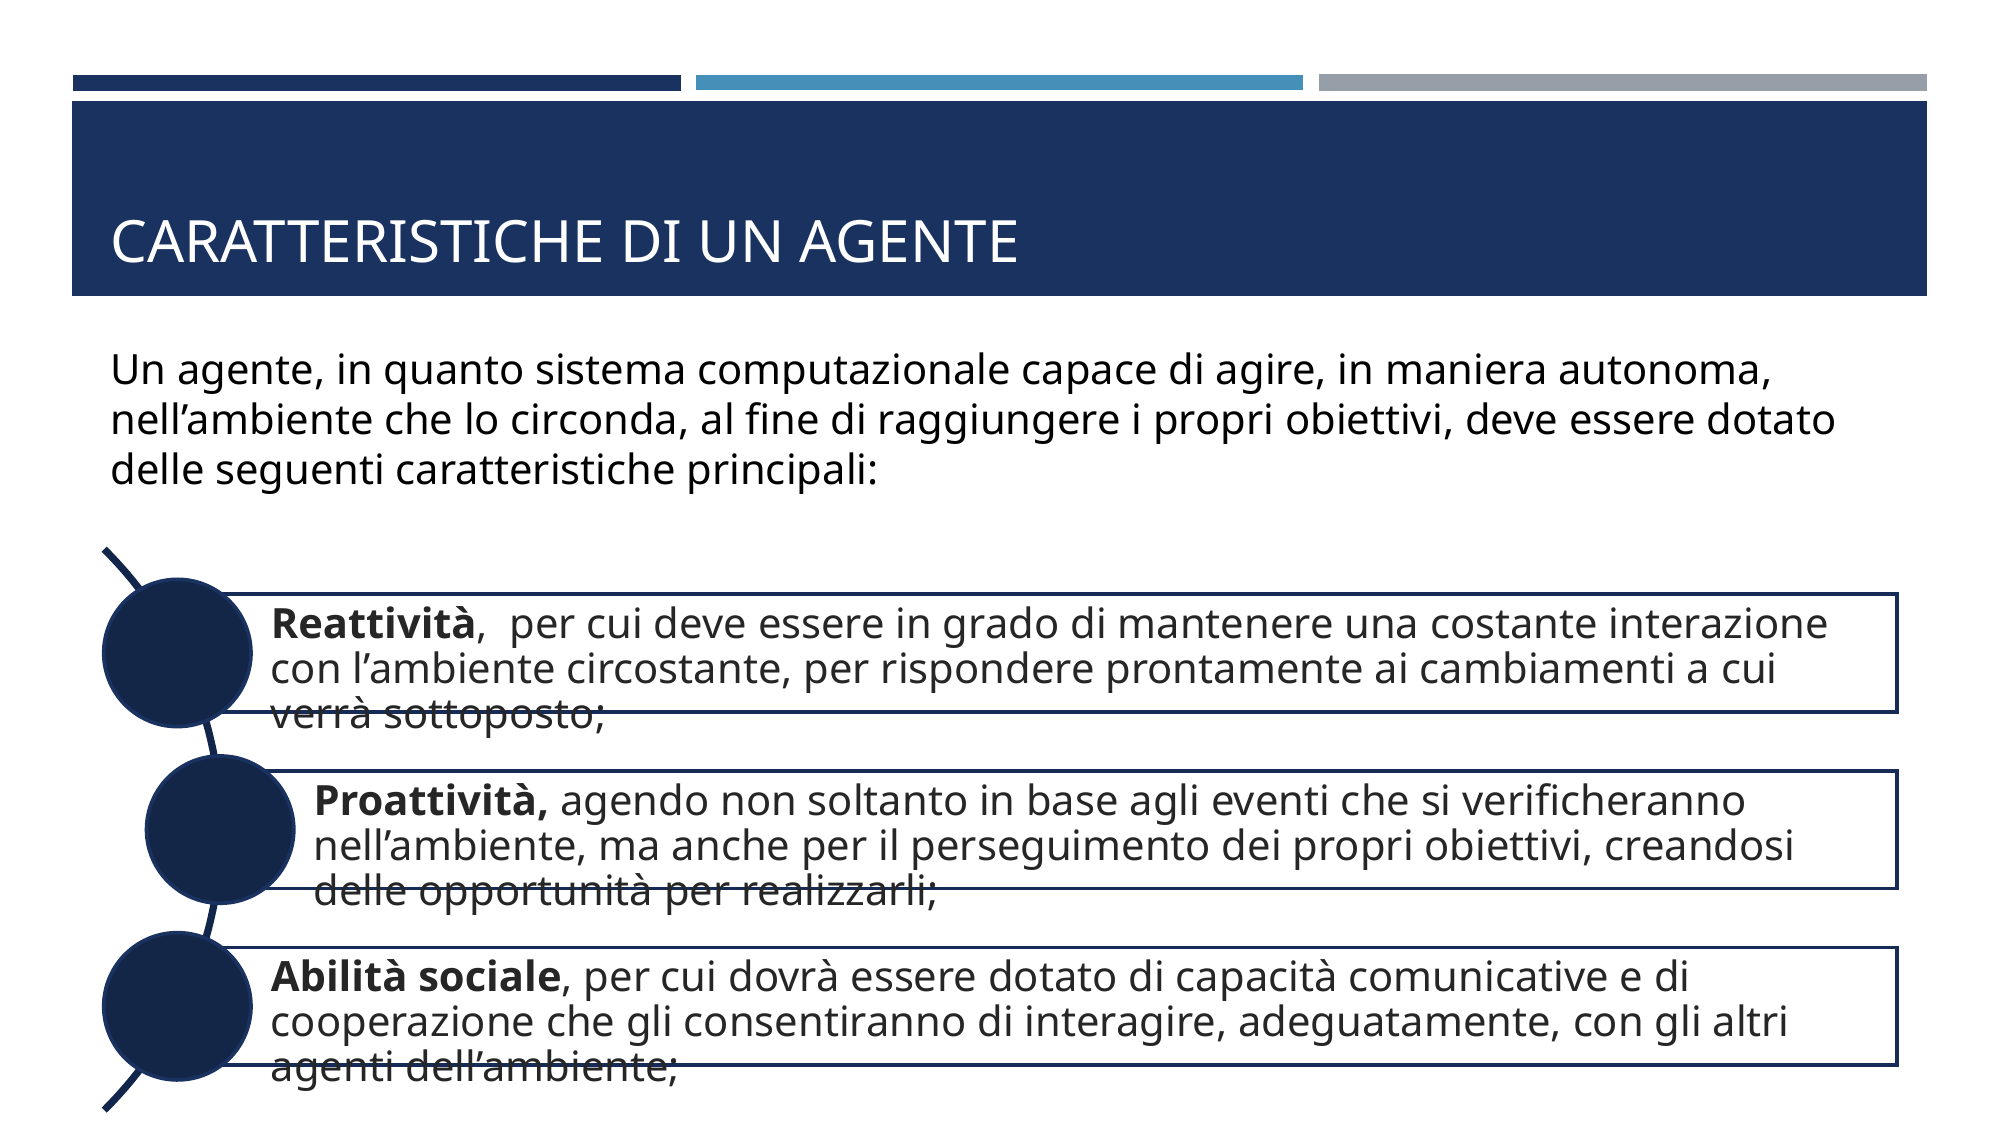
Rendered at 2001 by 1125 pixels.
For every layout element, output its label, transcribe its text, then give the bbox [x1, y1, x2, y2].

text_box Reattività, per cui deve essere in grado di mantenere una costante interazione con l’ambiente circostante, per rispondere prontamente ai cambiamenti a cui verrà sottoposto; [223, 594, 1897, 712]
text_box [103, 932, 251, 1080]
text_box Proattività, agendo non soltanto in base agli eventi che si verificheranno nell’ambiente, ma anche per il perseguimento dei propri obiettivi, creandosi delle opportunità per realizzarli; [265, 770, 1897, 889]
text_box [103, 579, 251, 727]
text_box Abilità sociale, per cui dovrà essere dotato di capacità comunicative e di cooperazione che gli consentiranno di interagire, adeguatamente, con gli altri agenti dell’ambiente; [222, 947, 1897, 1066]
title Caratteristiche di un agente [95, 115, 1905, 282]
text_box [146, 755, 294, 904]
list Un agente, in quanto sistema computazionale capace di agire, in maniera autonoma, nell’ambiente che lo circonda, al fine di raggiungere i propri obiettivi, deve essere dotato delle seguenti caratteristiche principali: [95, 334, 1905, 501]
